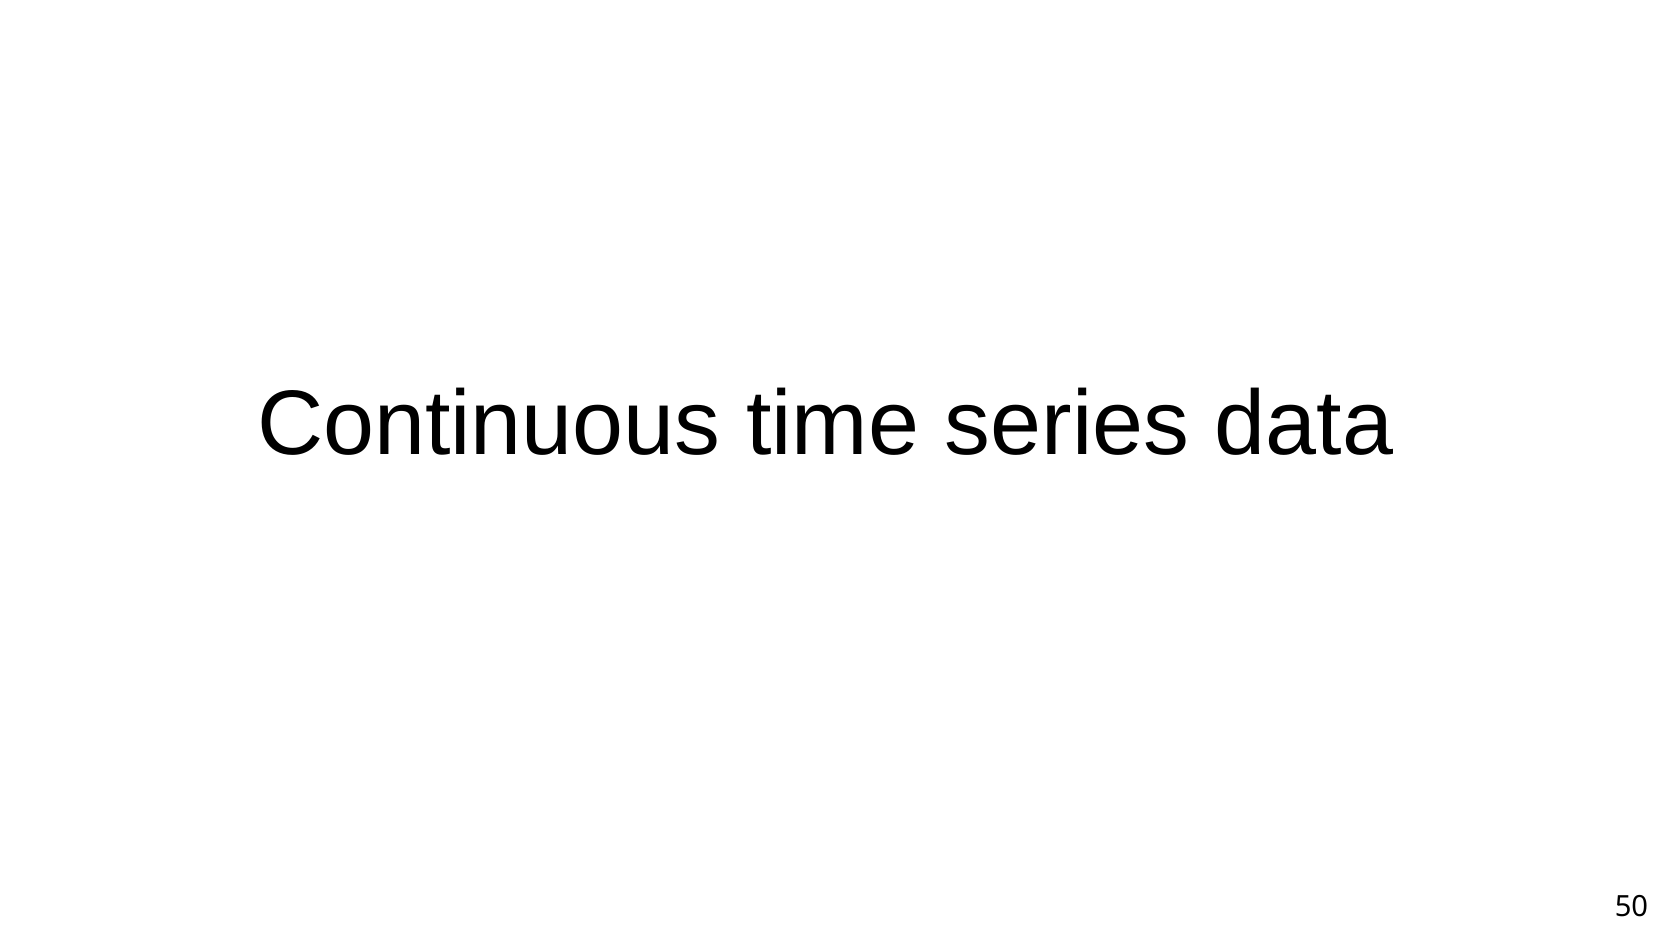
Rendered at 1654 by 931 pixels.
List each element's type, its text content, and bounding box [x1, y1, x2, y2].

title Continuous time series data [81, 345, 1570, 501]
